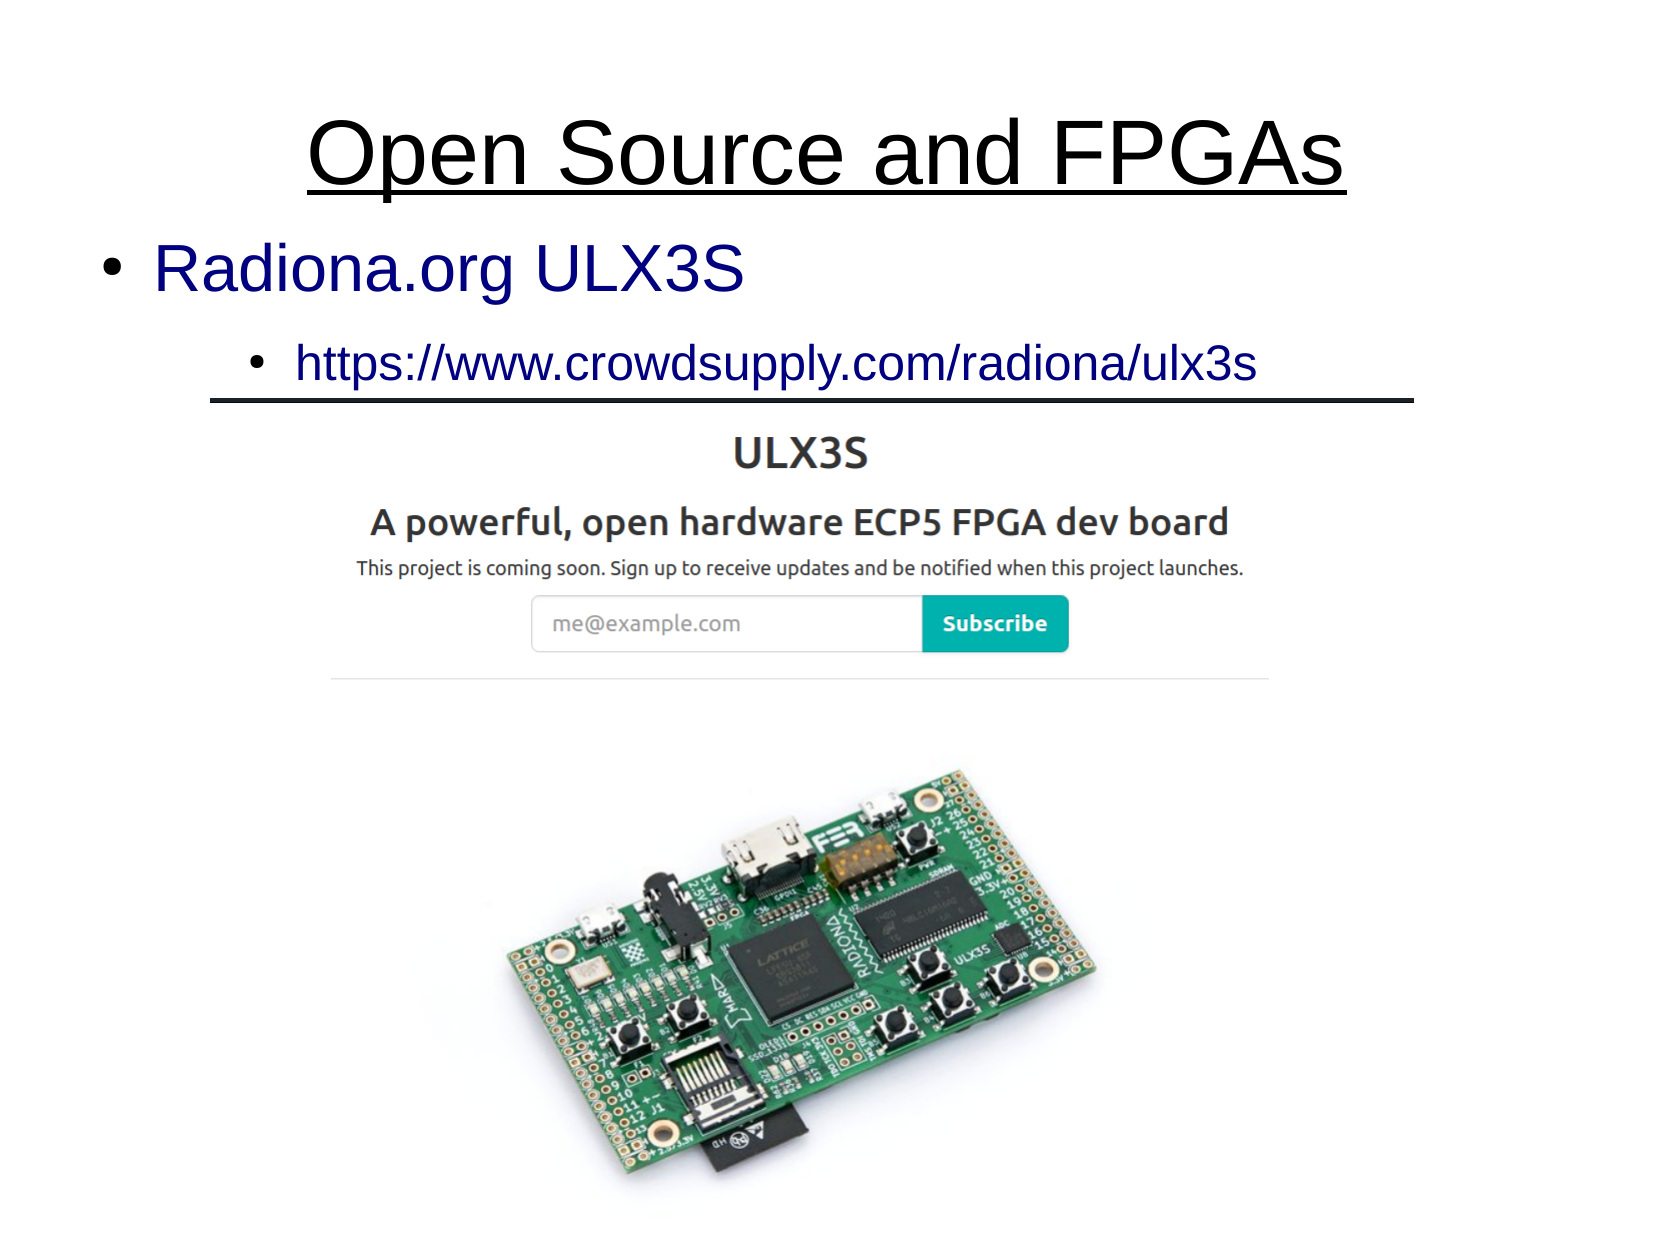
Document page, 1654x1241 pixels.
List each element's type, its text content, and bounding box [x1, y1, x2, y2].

list Radiona.org ULX3S https://www.crowdsupply.com/radiona/ulx3s [82, 257, 1571, 1044]
picture [210, 398, 1414, 1241]
title Open Source and FPGAs [82, 49, 1571, 257]
